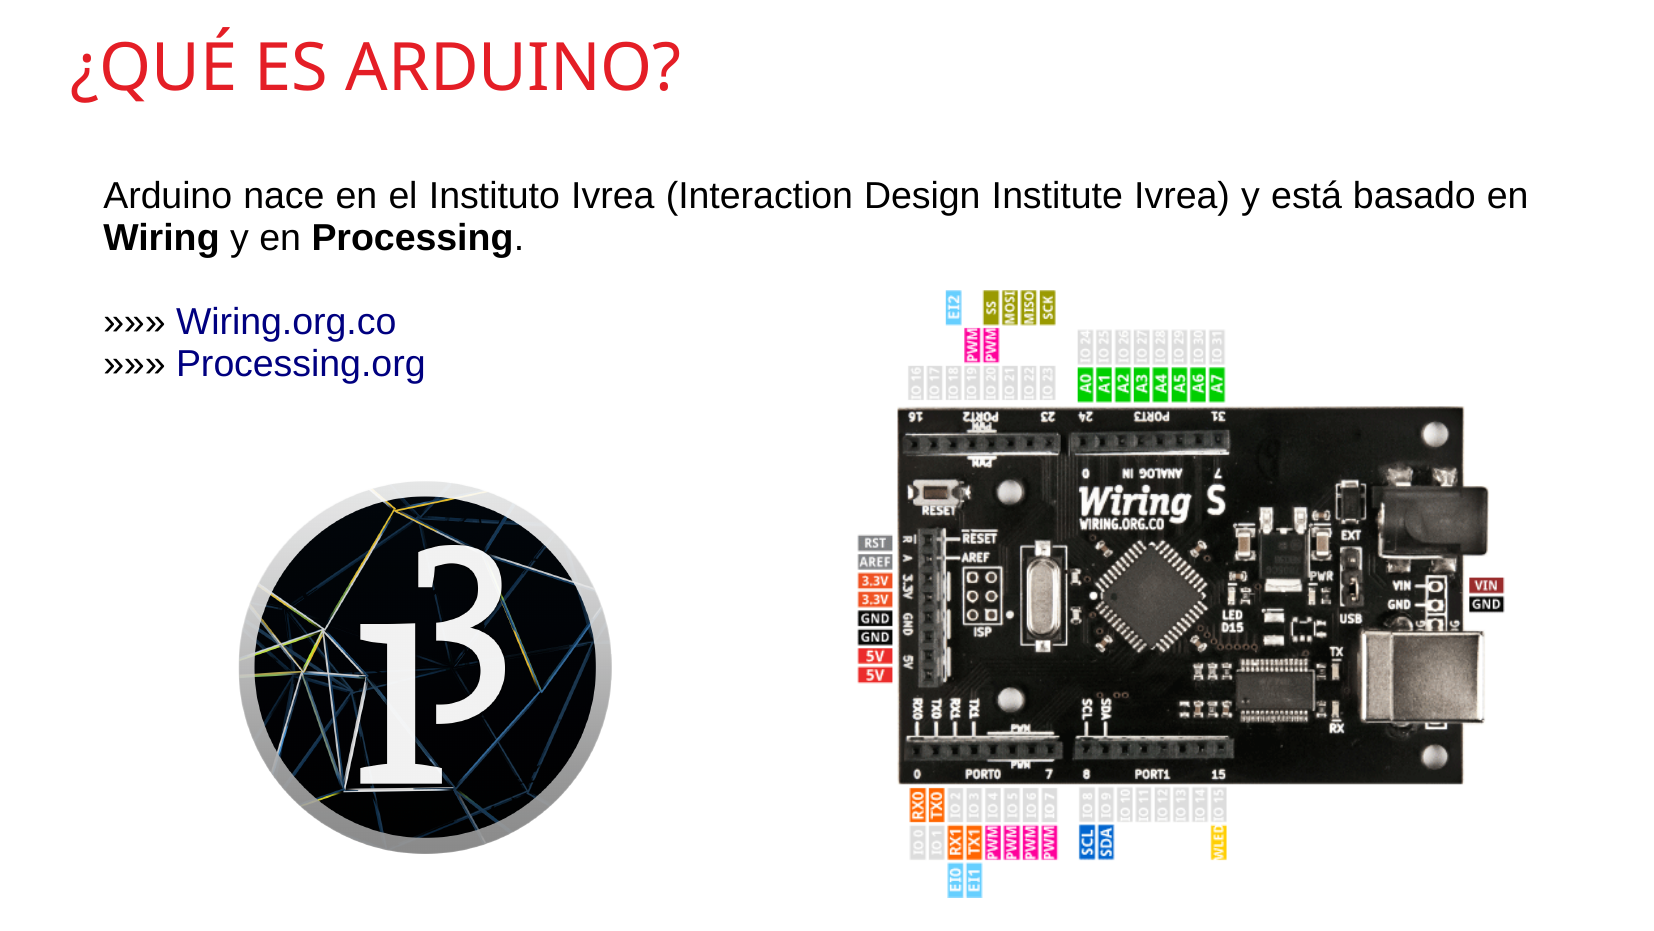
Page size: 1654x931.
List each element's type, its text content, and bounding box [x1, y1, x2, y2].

picture [212, 454, 638, 880]
title ¿QUÉ ES ARDUINO? [70, 11, 1347, 118]
picture [856, 289, 1506, 898]
text_box Arduino nace en el Instituto Ivrea (Interaction Design Institute Ivrea) y está basado en Wiring y en Processing. »»» Wiring.org.co »»» Processing.org [88, 166, 1565, 392]
